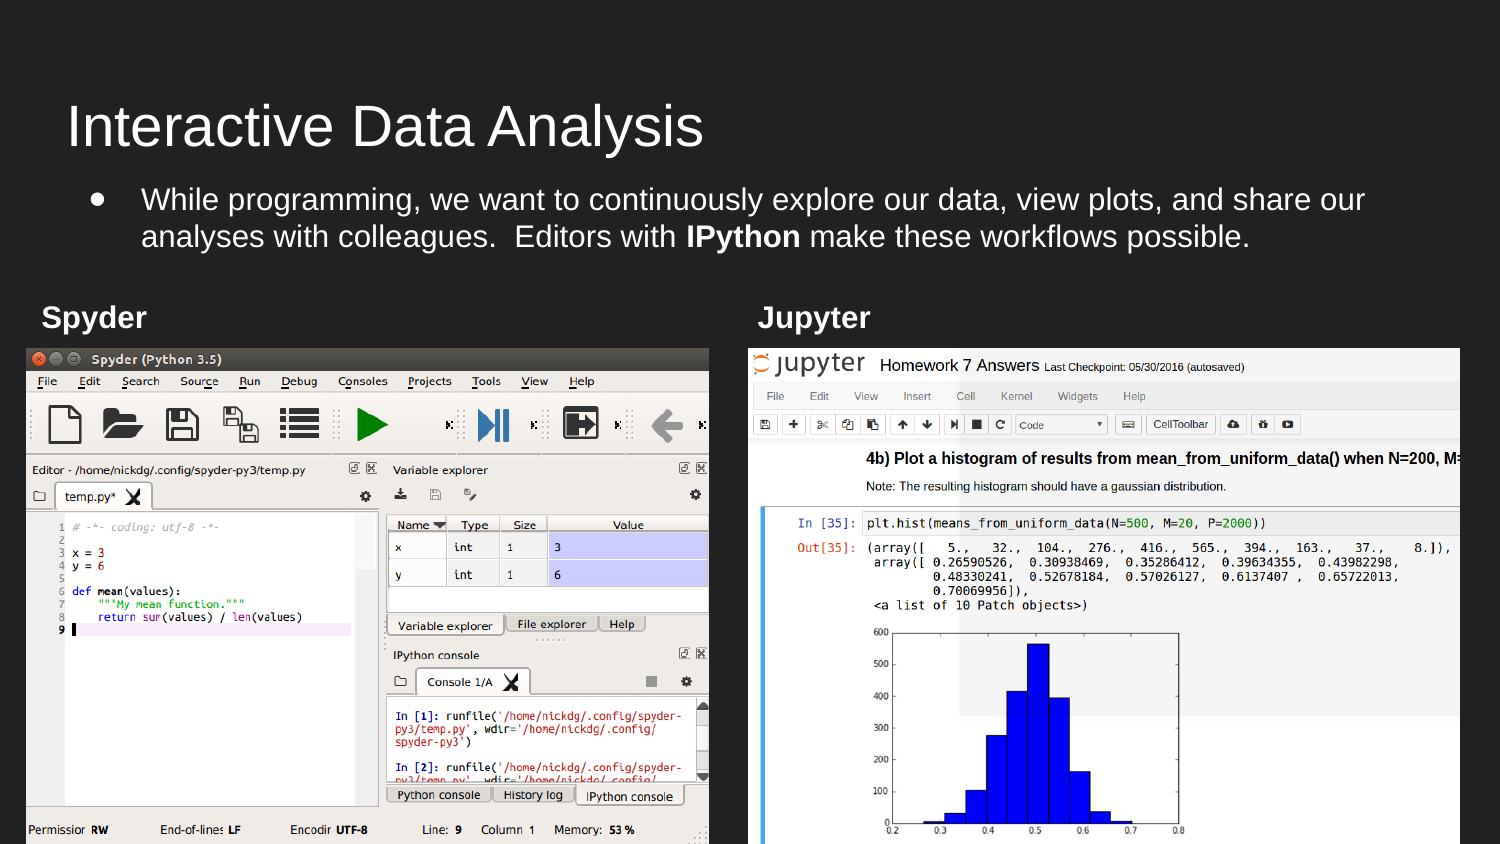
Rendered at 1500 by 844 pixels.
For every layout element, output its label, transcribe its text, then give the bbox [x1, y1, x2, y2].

list While programming, we want to continuously explore our data, view plots, and share our analyses with colleagues. Editors with IPython make these workflows possible. [51, 164, 1460, 272]
title Interactive Data Analysis [51, 72, 734, 164]
picture [748, 348, 1460, 844]
list Spyder [26, 282, 709, 348]
picture [26, 348, 709, 844]
list Jupyter [742, 282, 1460, 342]
